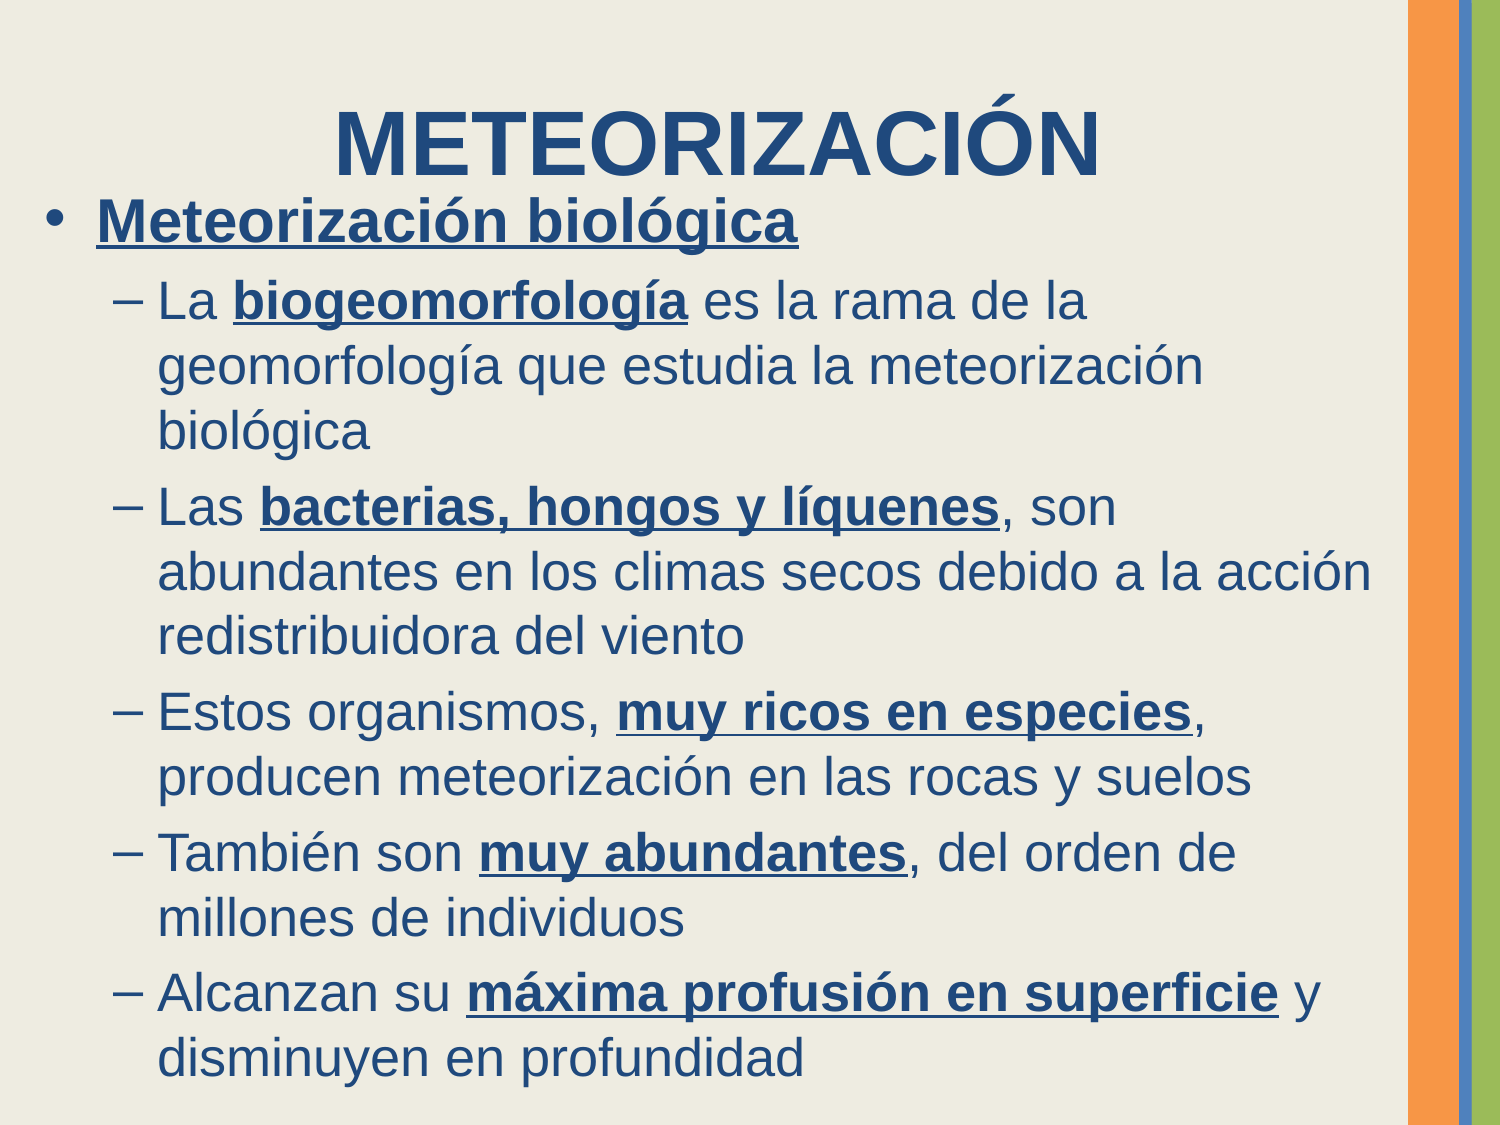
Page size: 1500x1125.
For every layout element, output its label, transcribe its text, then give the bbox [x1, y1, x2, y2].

list Meteorización biológica La biogeomorfología es la rama de la geomorfología que estudia la meteorización biológica Las bacterias, hongos y líquenes, son abundantes en los climas secos debido a la acción redistribuidora del viento Estos organismos, muy ricos en especies, producen meteorización en las rocas y suelos También son muy abundantes, del orden de millones de individuos Alcanzan su máxima profusión en superficie y disminuyen en profundidad [29, 172, 1408, 1102]
title meteorización [29, 45, 1408, 172]
